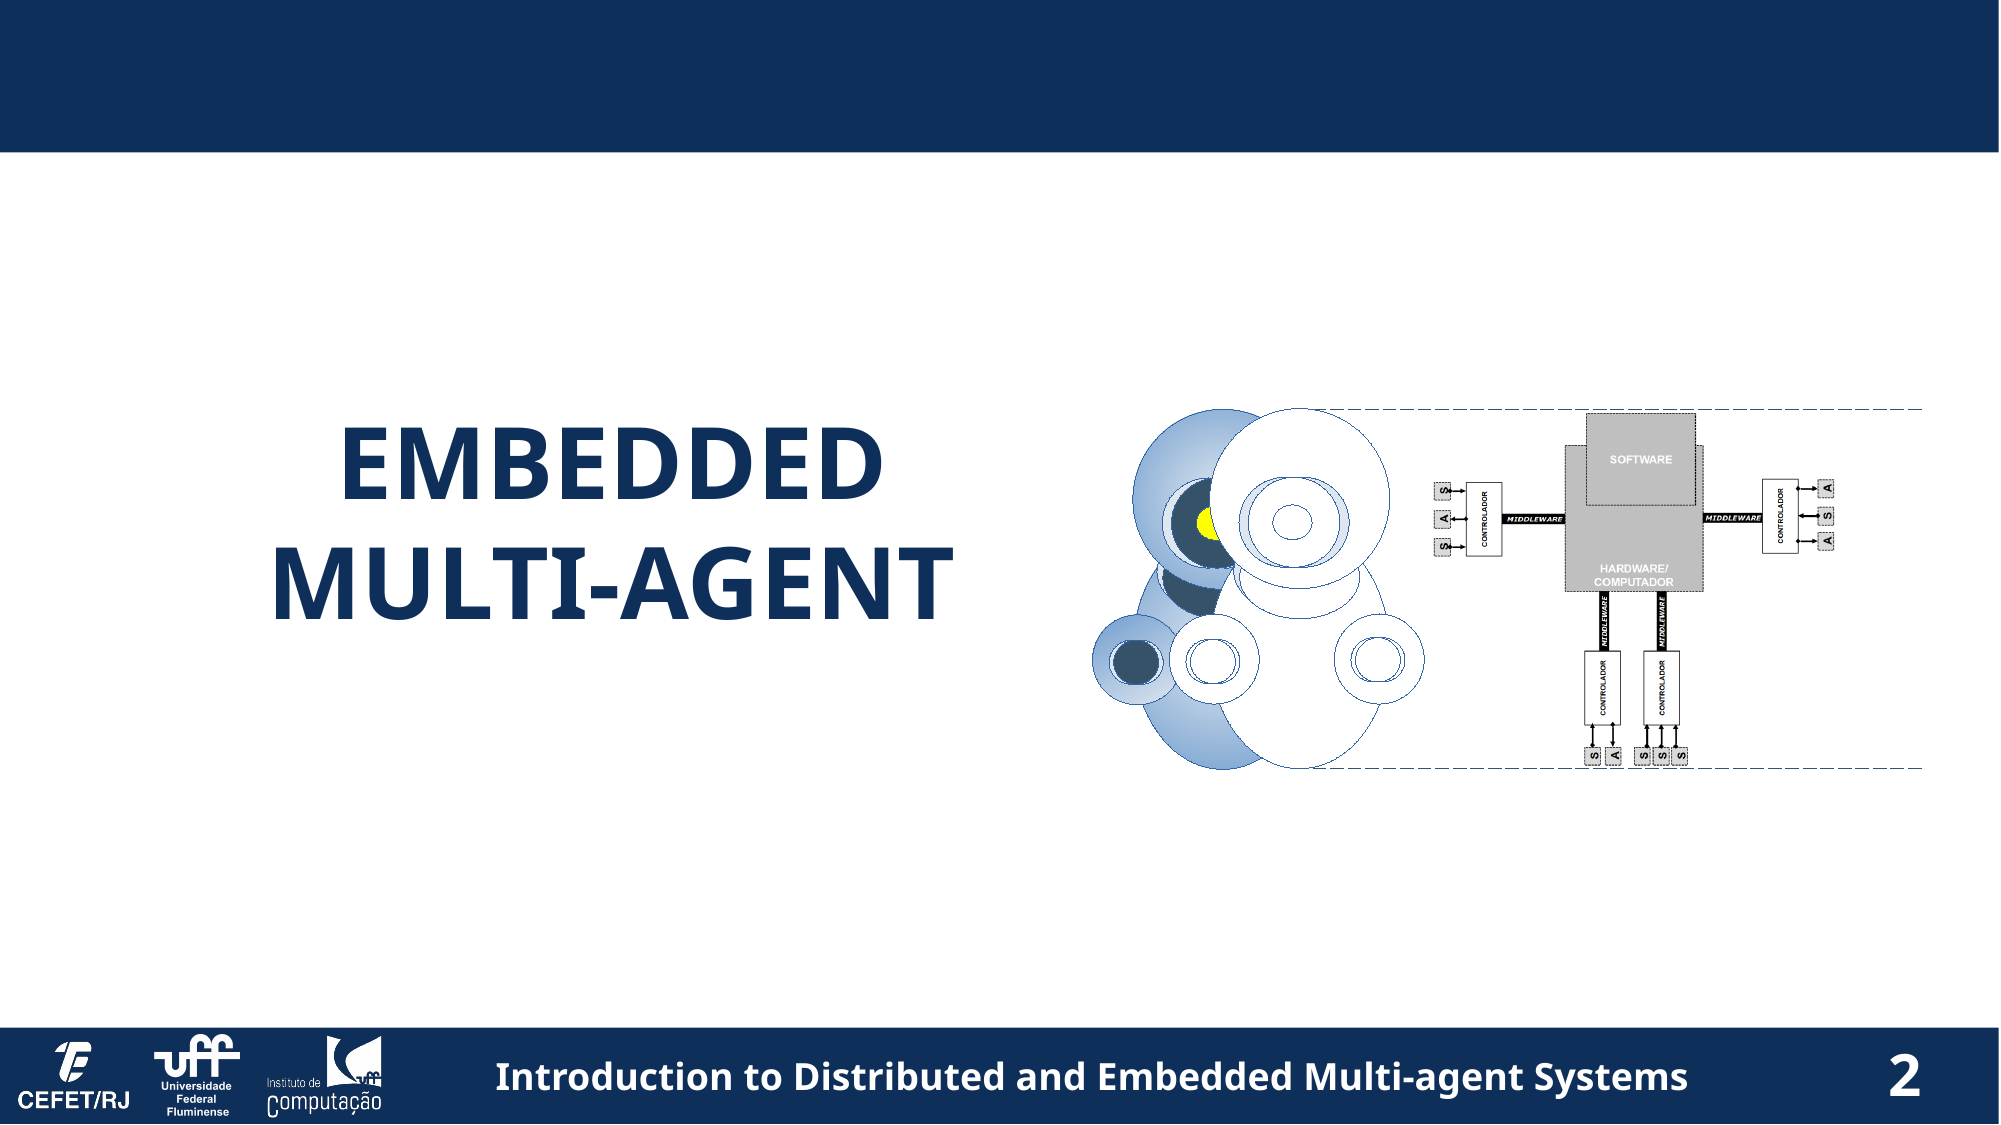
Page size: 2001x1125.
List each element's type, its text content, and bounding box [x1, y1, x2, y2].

picture [18, 1021, 129, 1125]
picture [265, 1033, 383, 1118]
text_box EMBEDDED MULTI-AGENT [137, 391, 1086, 647]
picture [153, 1033, 241, 1121]
picture [1428, 395, 1843, 773]
text_box [1092, 408, 1425, 770]
